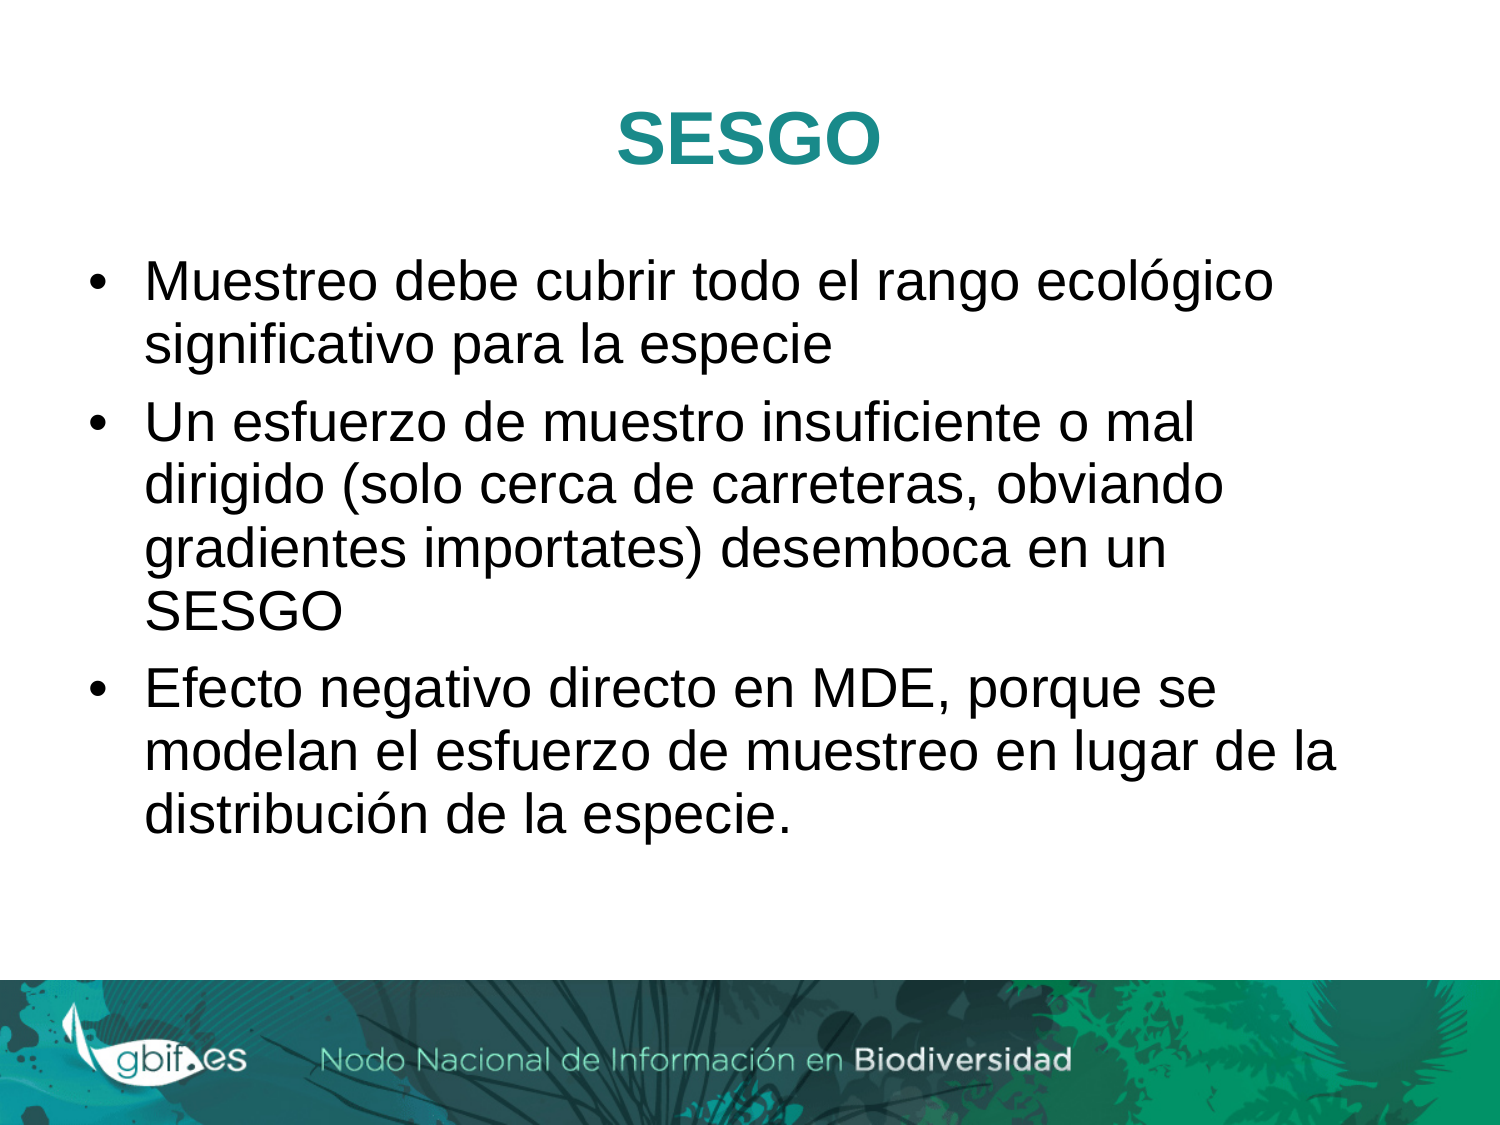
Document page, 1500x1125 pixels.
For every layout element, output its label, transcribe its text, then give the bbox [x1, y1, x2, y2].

title SESGO [112, 68, 1388, 209]
list Muestreo debe cubrir todo el rango ecológico significativo para la especie Un esfuerzo de muestro insuficiente o mal dirigido (solo cerca de carreteras, obviando gradientes importates) desemboca en un SESGO Efecto negativo directo en MDE, porque se modelan el esfuerzo de muestreo en lugar de la distribución de la especie. [73, 241, 1388, 955]
picture [0, 980, 1500, 1125]
